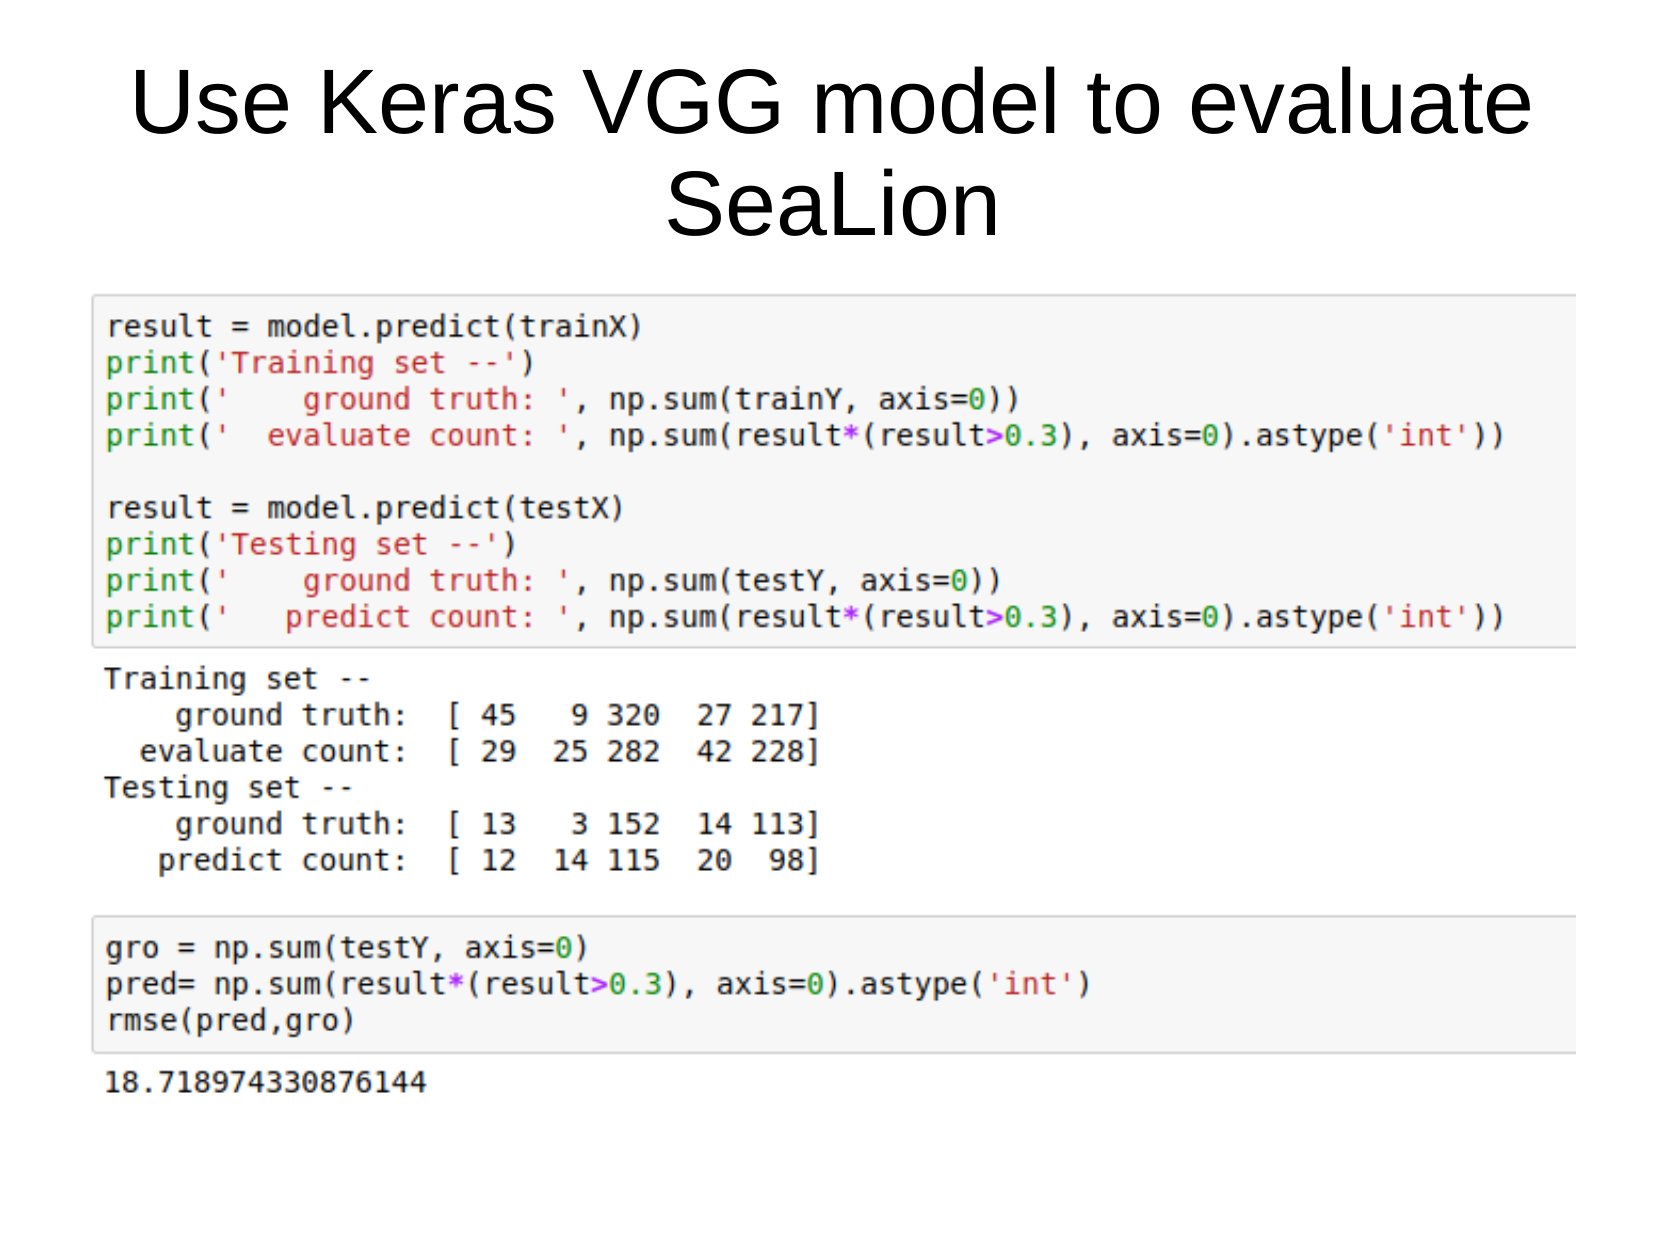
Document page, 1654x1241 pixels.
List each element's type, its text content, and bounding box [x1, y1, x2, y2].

title Use Keras VGG model to evaluate SeaLion [30, 49, 1636, 257]
picture [75, 284, 1576, 1126]
